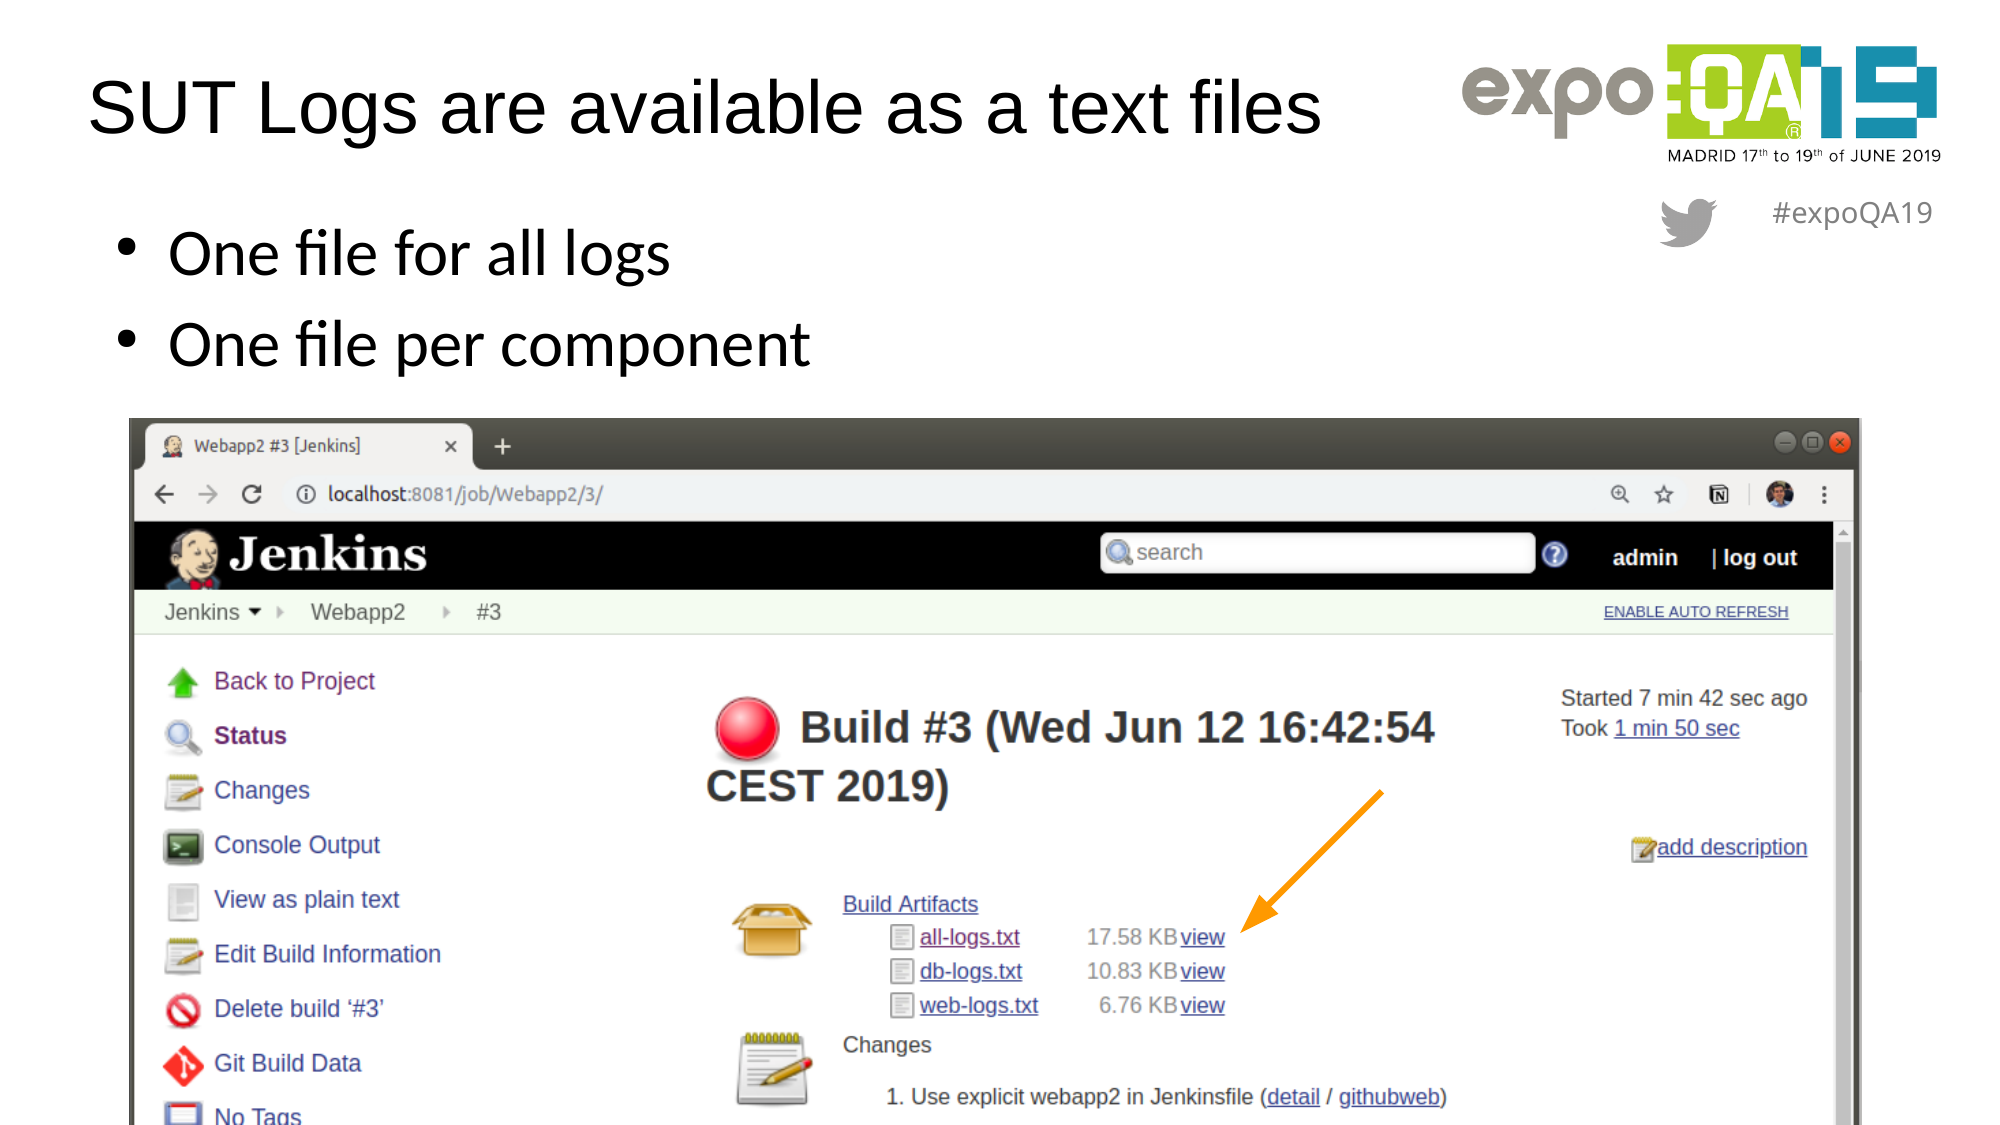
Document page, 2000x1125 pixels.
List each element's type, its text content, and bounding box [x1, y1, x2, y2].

picture [1659, 193, 1718, 253]
list One file for all logs One file per component [82, 188, 1430, 419]
picture [1429, 37, 1948, 165]
title SUT Logs are available as a text files [72, 54, 1359, 164]
picture [129, 418, 1862, 1125]
